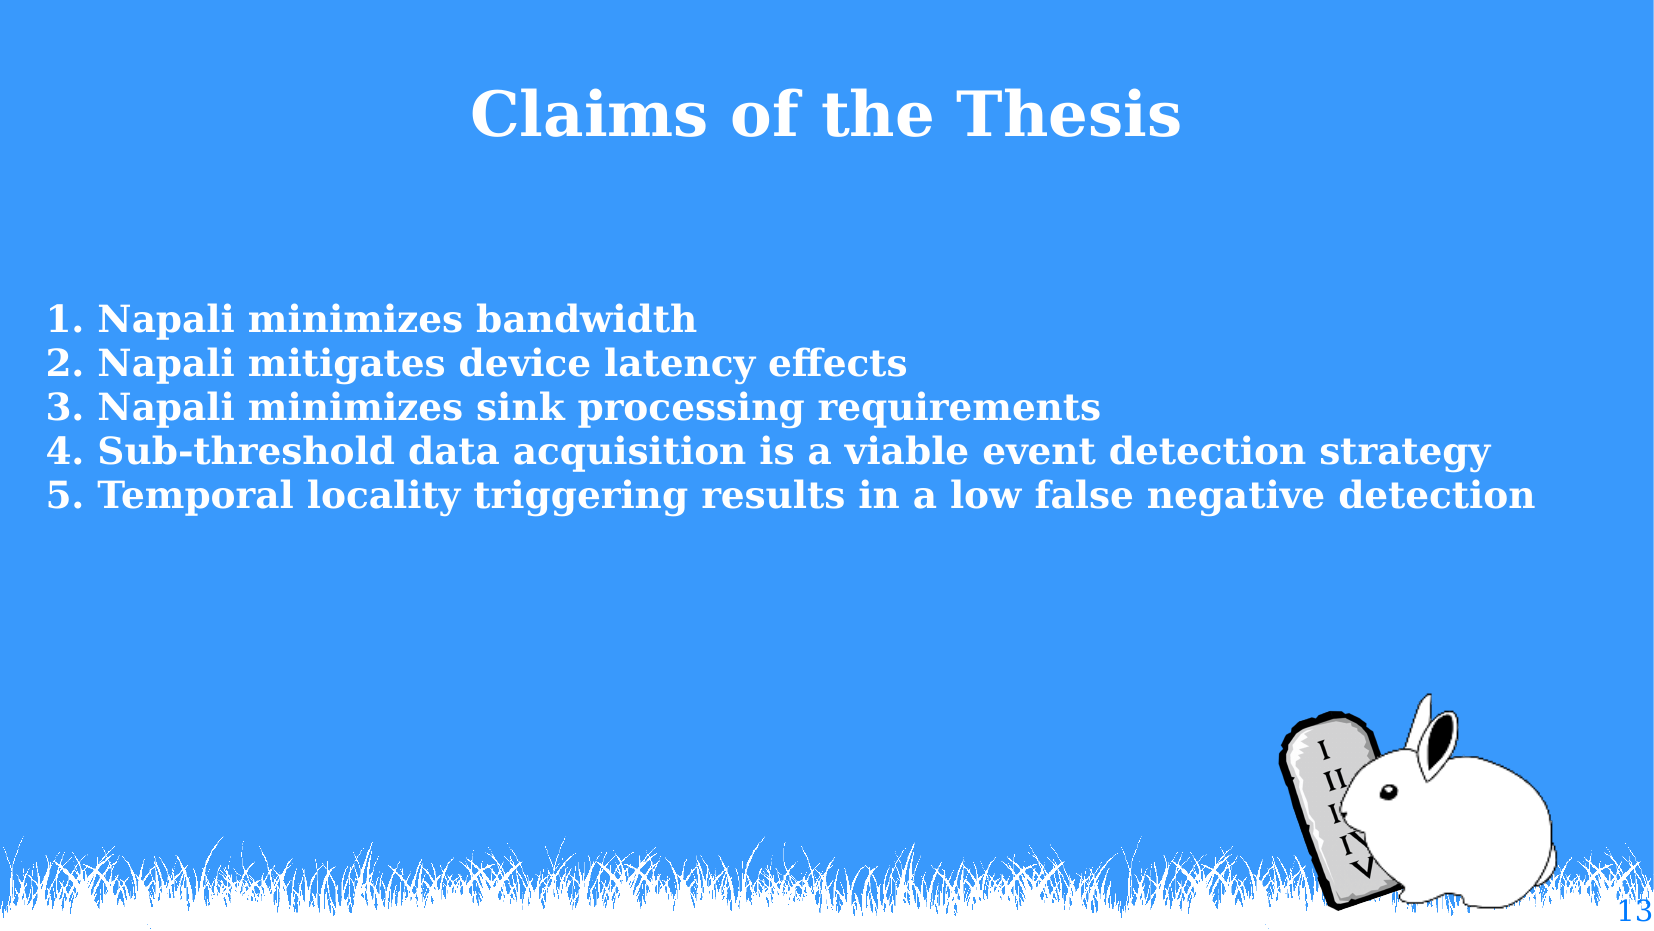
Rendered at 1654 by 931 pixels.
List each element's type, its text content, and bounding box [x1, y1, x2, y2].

title [82, 37, 1571, 193]
picture [0, 0, 1654, 931]
text_box 1. Napali minimizes bandwidth 2. Napali mitigates device latency effects 3. Napali minimizes sink processing requirements 4. Sub-threshold data acquisition is a viable event detection strategy 5. Temporal locality triggering results in a low false negative detection [30, 290, 1654, 567]
